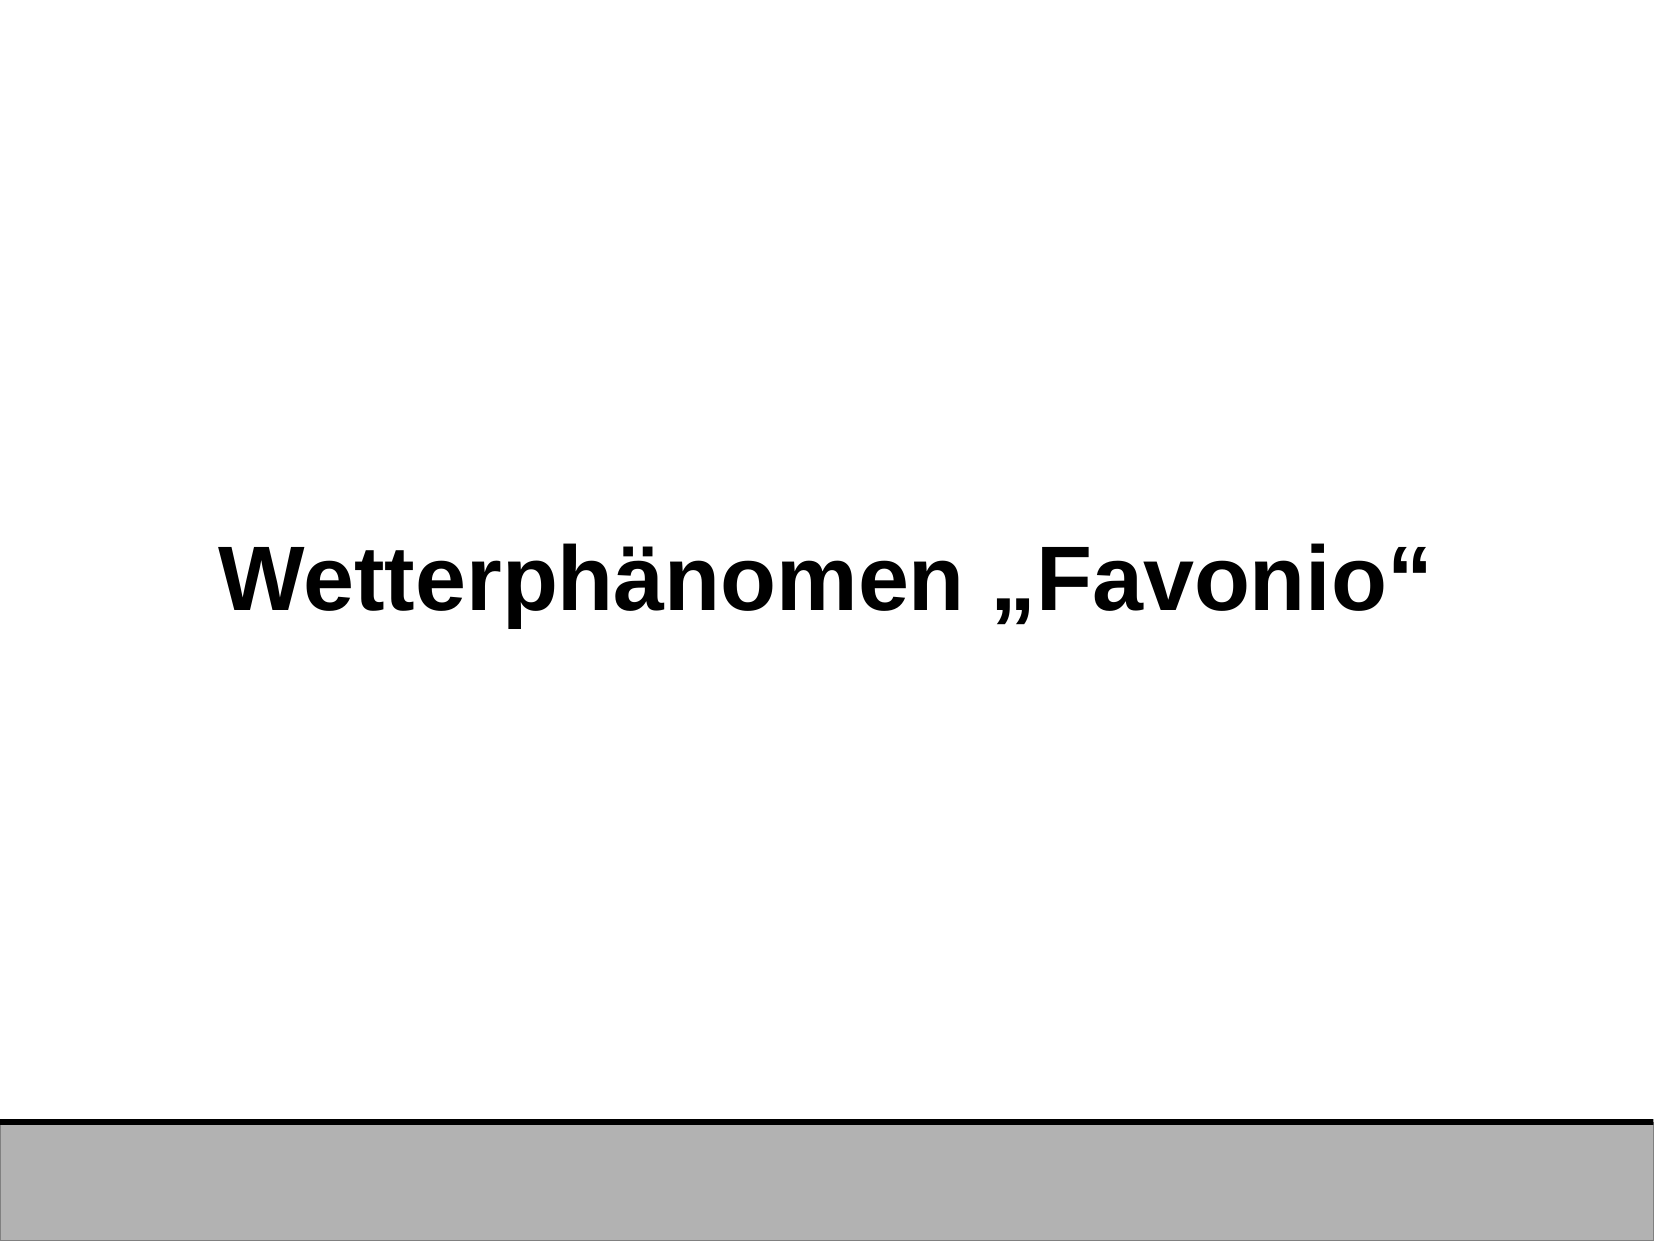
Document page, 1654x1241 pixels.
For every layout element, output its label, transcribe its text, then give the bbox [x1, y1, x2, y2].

text_box [0, 1125, 1654, 1241]
subtitle Wetterphänomen „Favonio“ [82, 49, 1571, 1109]
